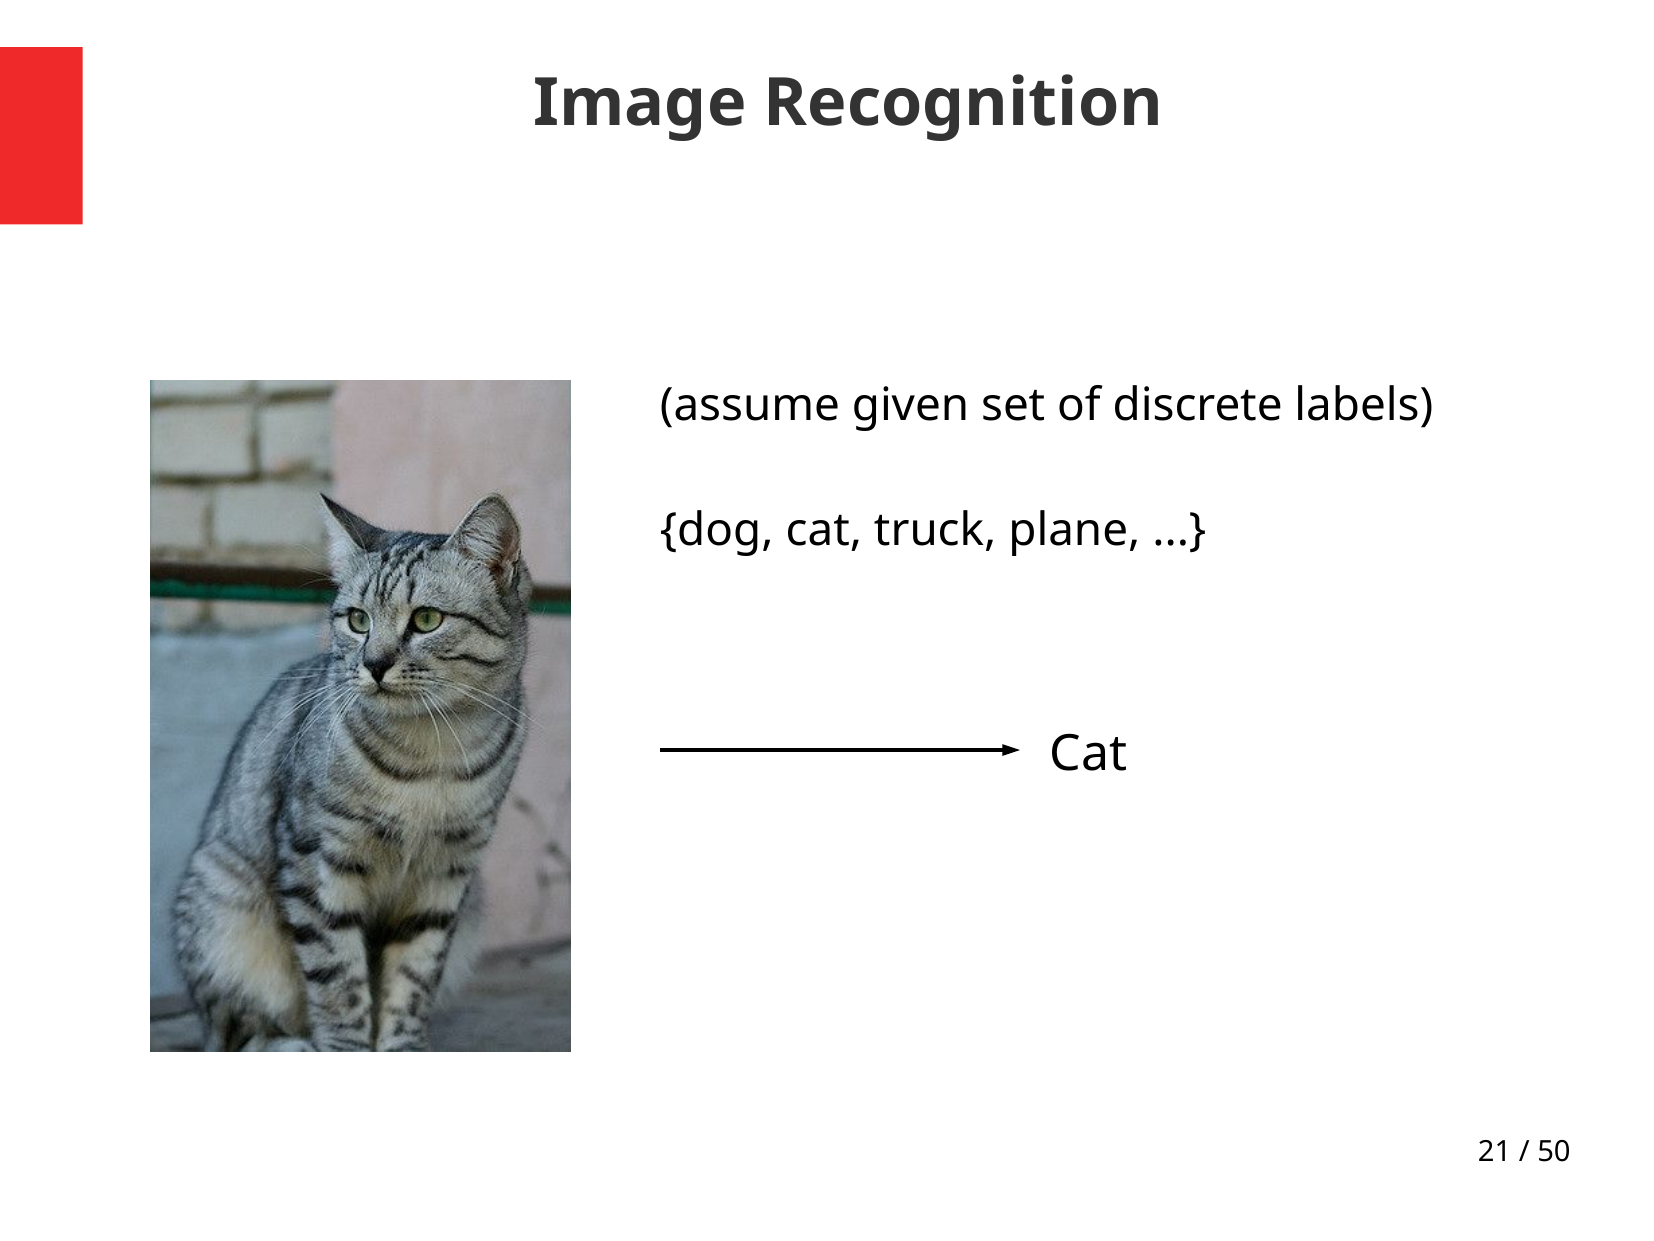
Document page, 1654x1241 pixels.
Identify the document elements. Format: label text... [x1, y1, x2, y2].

title Image Recognition [195, 34, 1502, 166]
text_box Cat [1035, 709, 1186, 837]
picture [150, 380, 571, 1052]
text_box (assume given set of discrete labels) {dog, cat, truck, plane, ...} [645, 364, 1501, 586]
